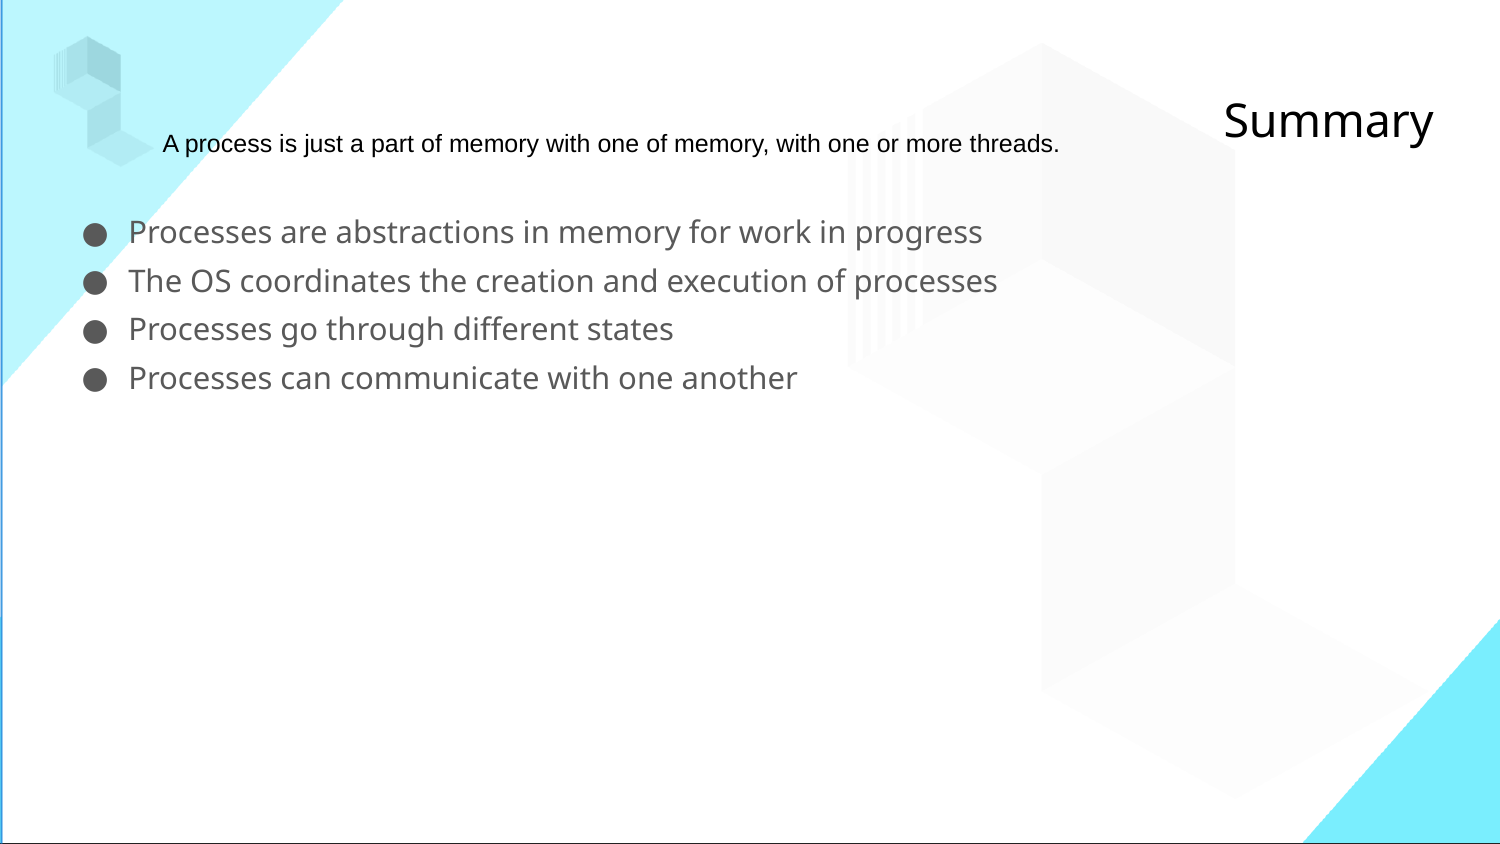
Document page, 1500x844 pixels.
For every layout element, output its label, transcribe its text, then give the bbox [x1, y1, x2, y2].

text_box A process is just a part of memory with one of memory, with one or more threads. [147, 121, 1102, 207]
title Summary [51, 72, 1449, 167]
list Processes are abstractions in memory for work in progress The OS coordinates the creation and execution of processes Processes go through different states Processes can communicate with one another [51, 189, 1449, 414]
picture [0, 0, 1500, 844]
